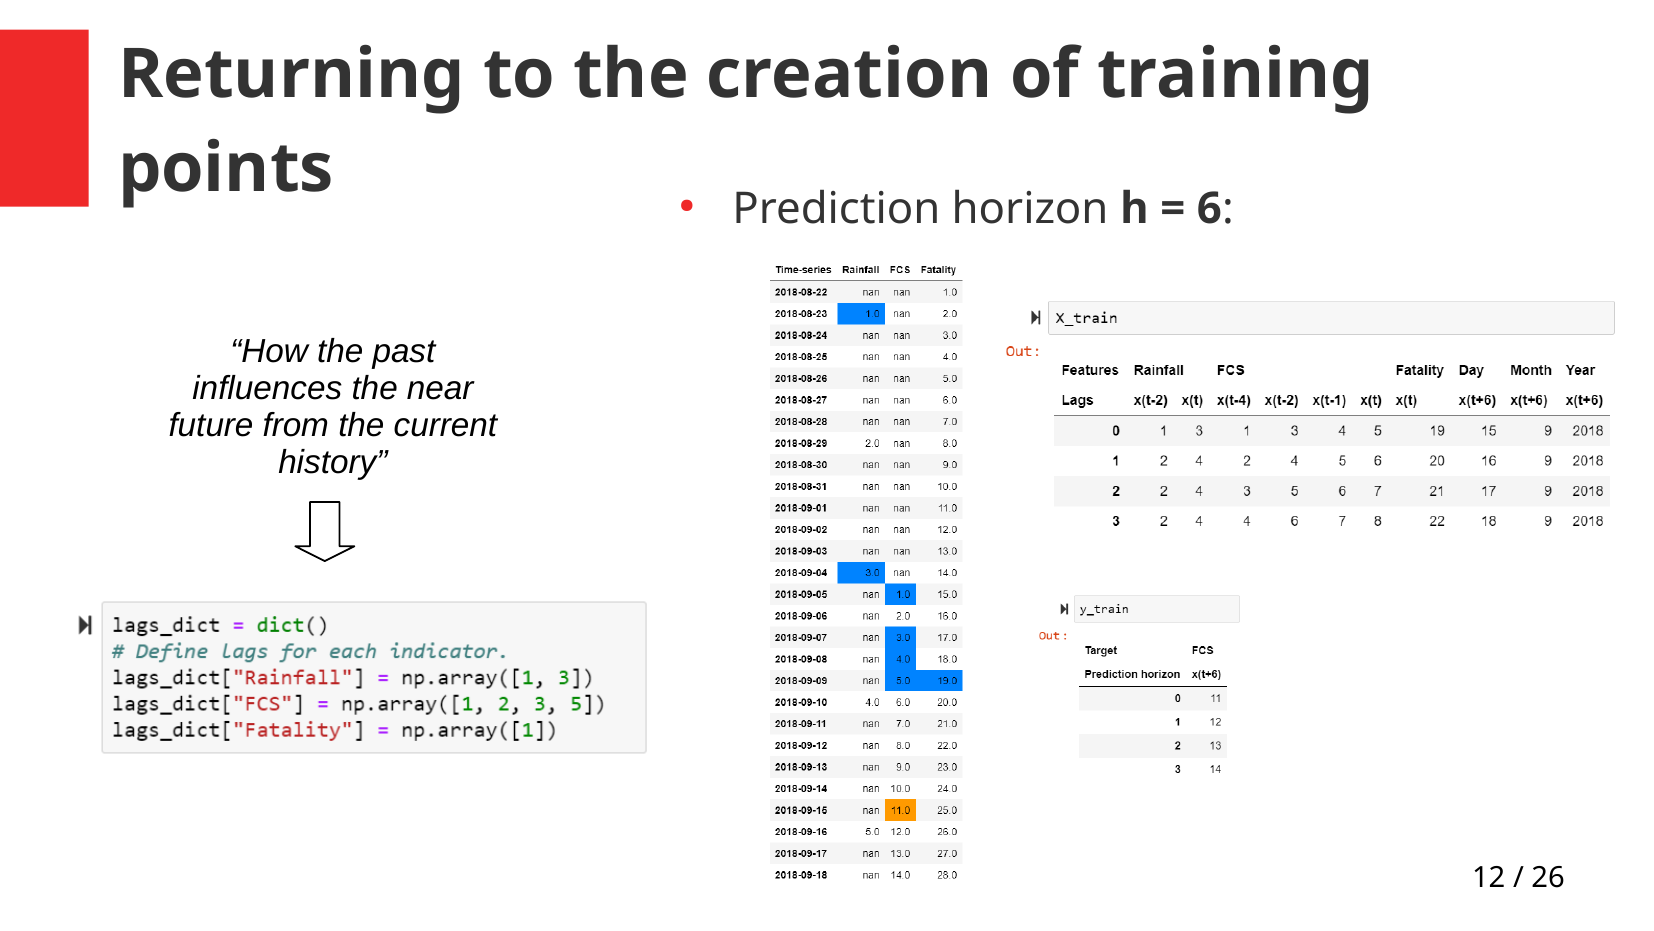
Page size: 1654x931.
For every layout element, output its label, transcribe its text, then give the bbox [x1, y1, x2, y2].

title Returning to the creation of training points [118, 24, 1595, 212]
picture [1033, 589, 1241, 786]
text_box [295, 501, 355, 562]
list Prediction horizon h = 6: [661, 177, 1282, 237]
picture [1003, 295, 1619, 543]
picture [63, 590, 656, 765]
text_box “How the past influences the near future from the current history” [141, 324, 525, 401]
picture [769, 265, 963, 886]
